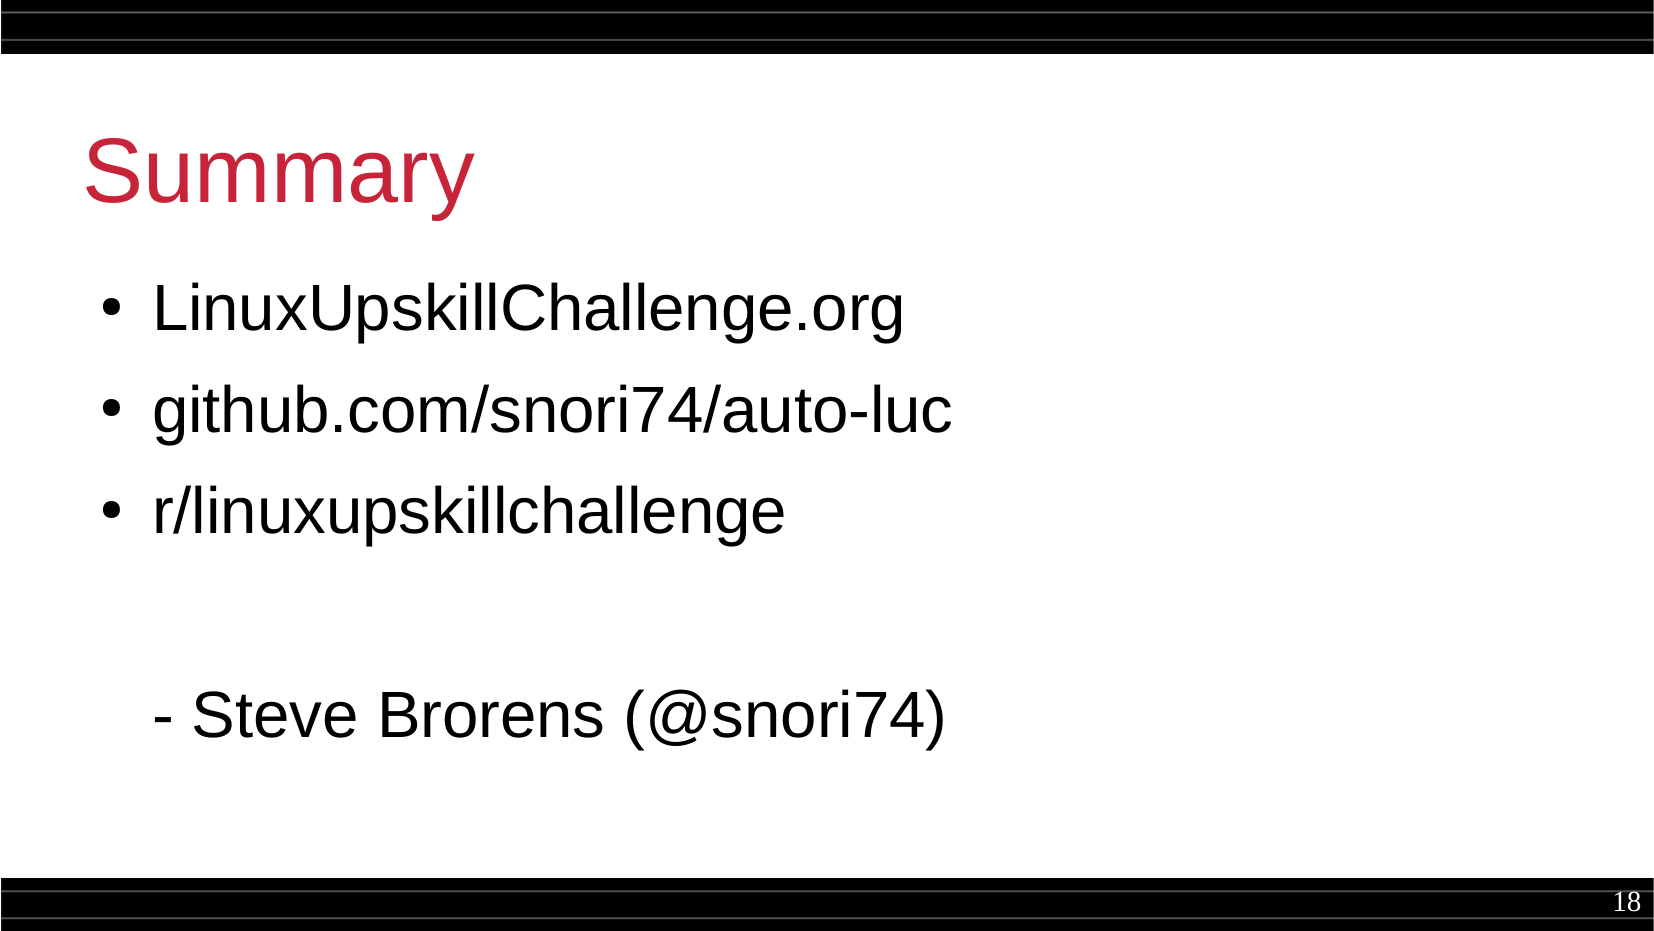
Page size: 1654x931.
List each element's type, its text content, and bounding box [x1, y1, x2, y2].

list LinuxUpskillChallenge.org github.com/snori74/auto-luc r/linuxupskillchallenge - Steve Brorens (@snori74) [82, 271, 1571, 758]
picture [1, 878, 1654, 931]
picture [1, 0, 1654, 54]
title Summary [82, 92, 1571, 249]
